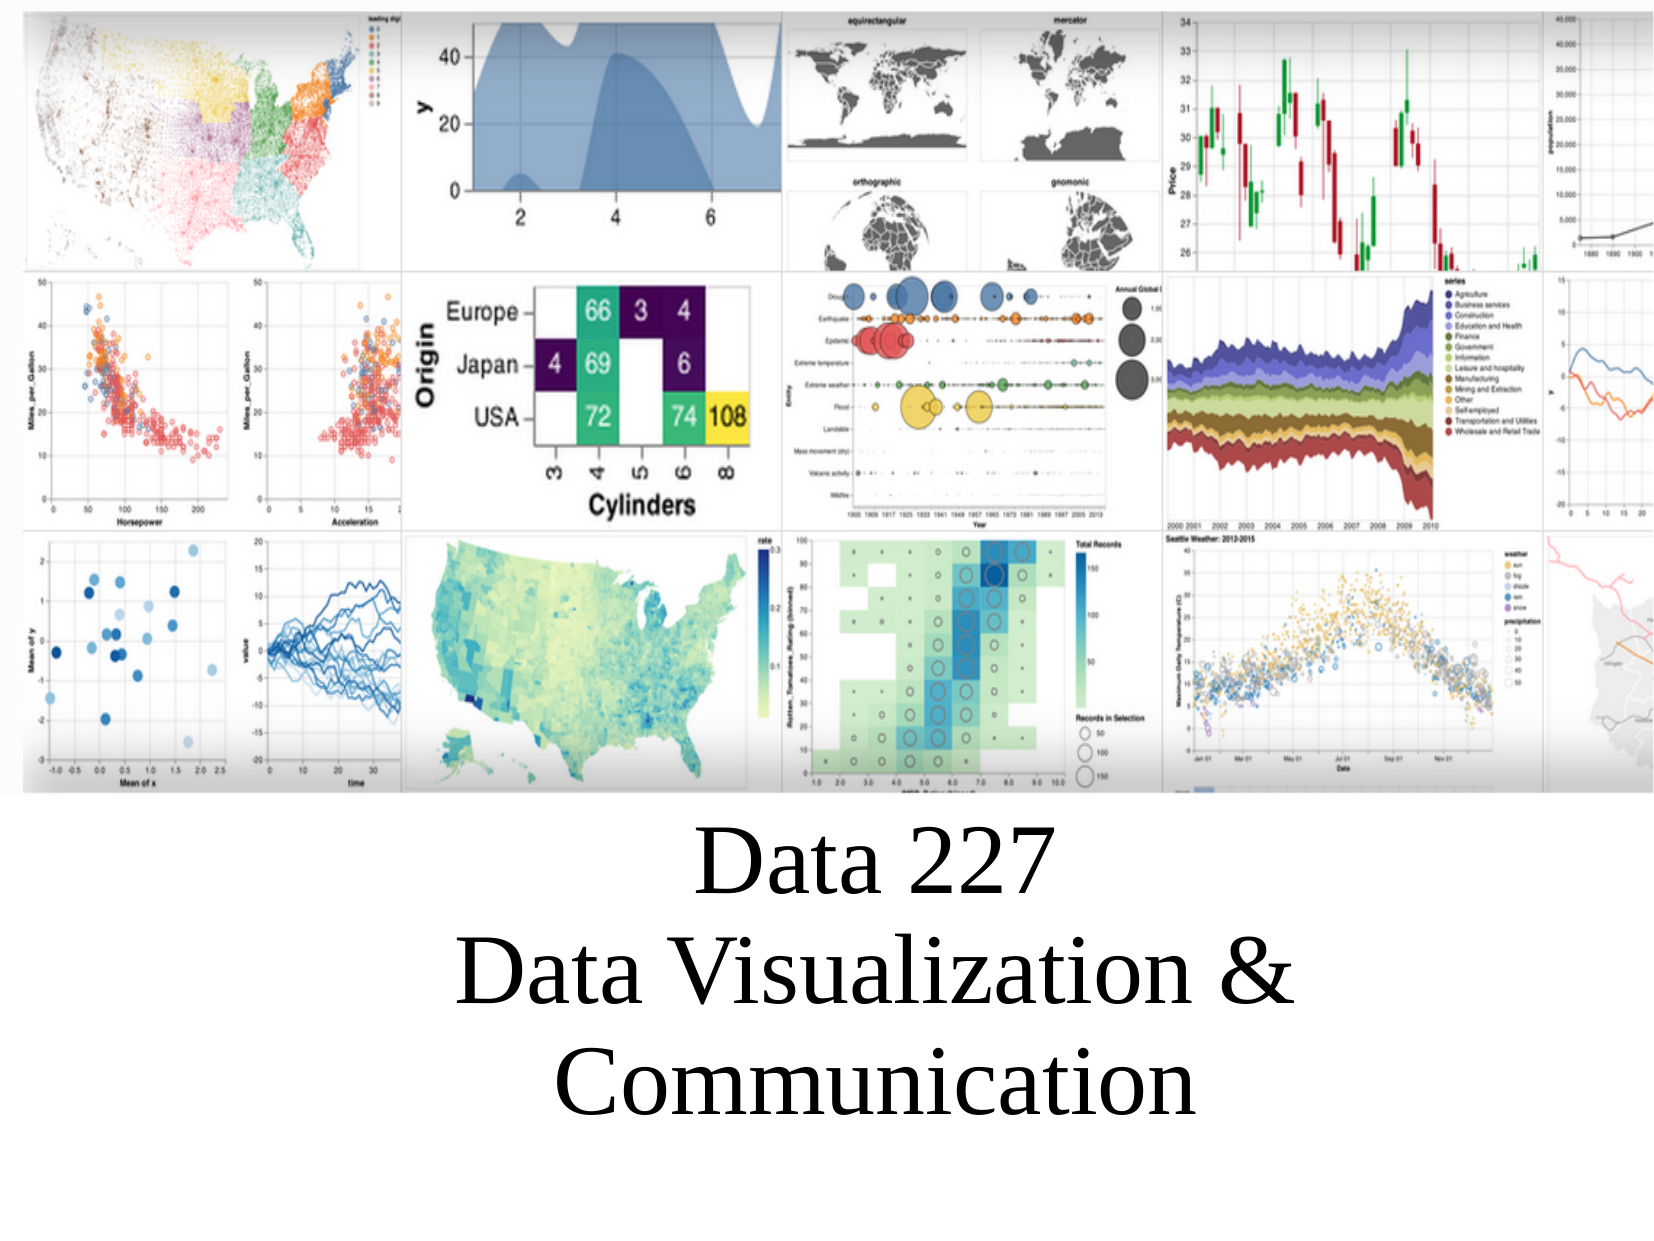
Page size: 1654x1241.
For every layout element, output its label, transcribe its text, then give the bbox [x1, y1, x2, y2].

picture [0, 0, 1654, 796]
text_box Data 227 Data Visualization & Communication [131, 579, 1621, 1241]
